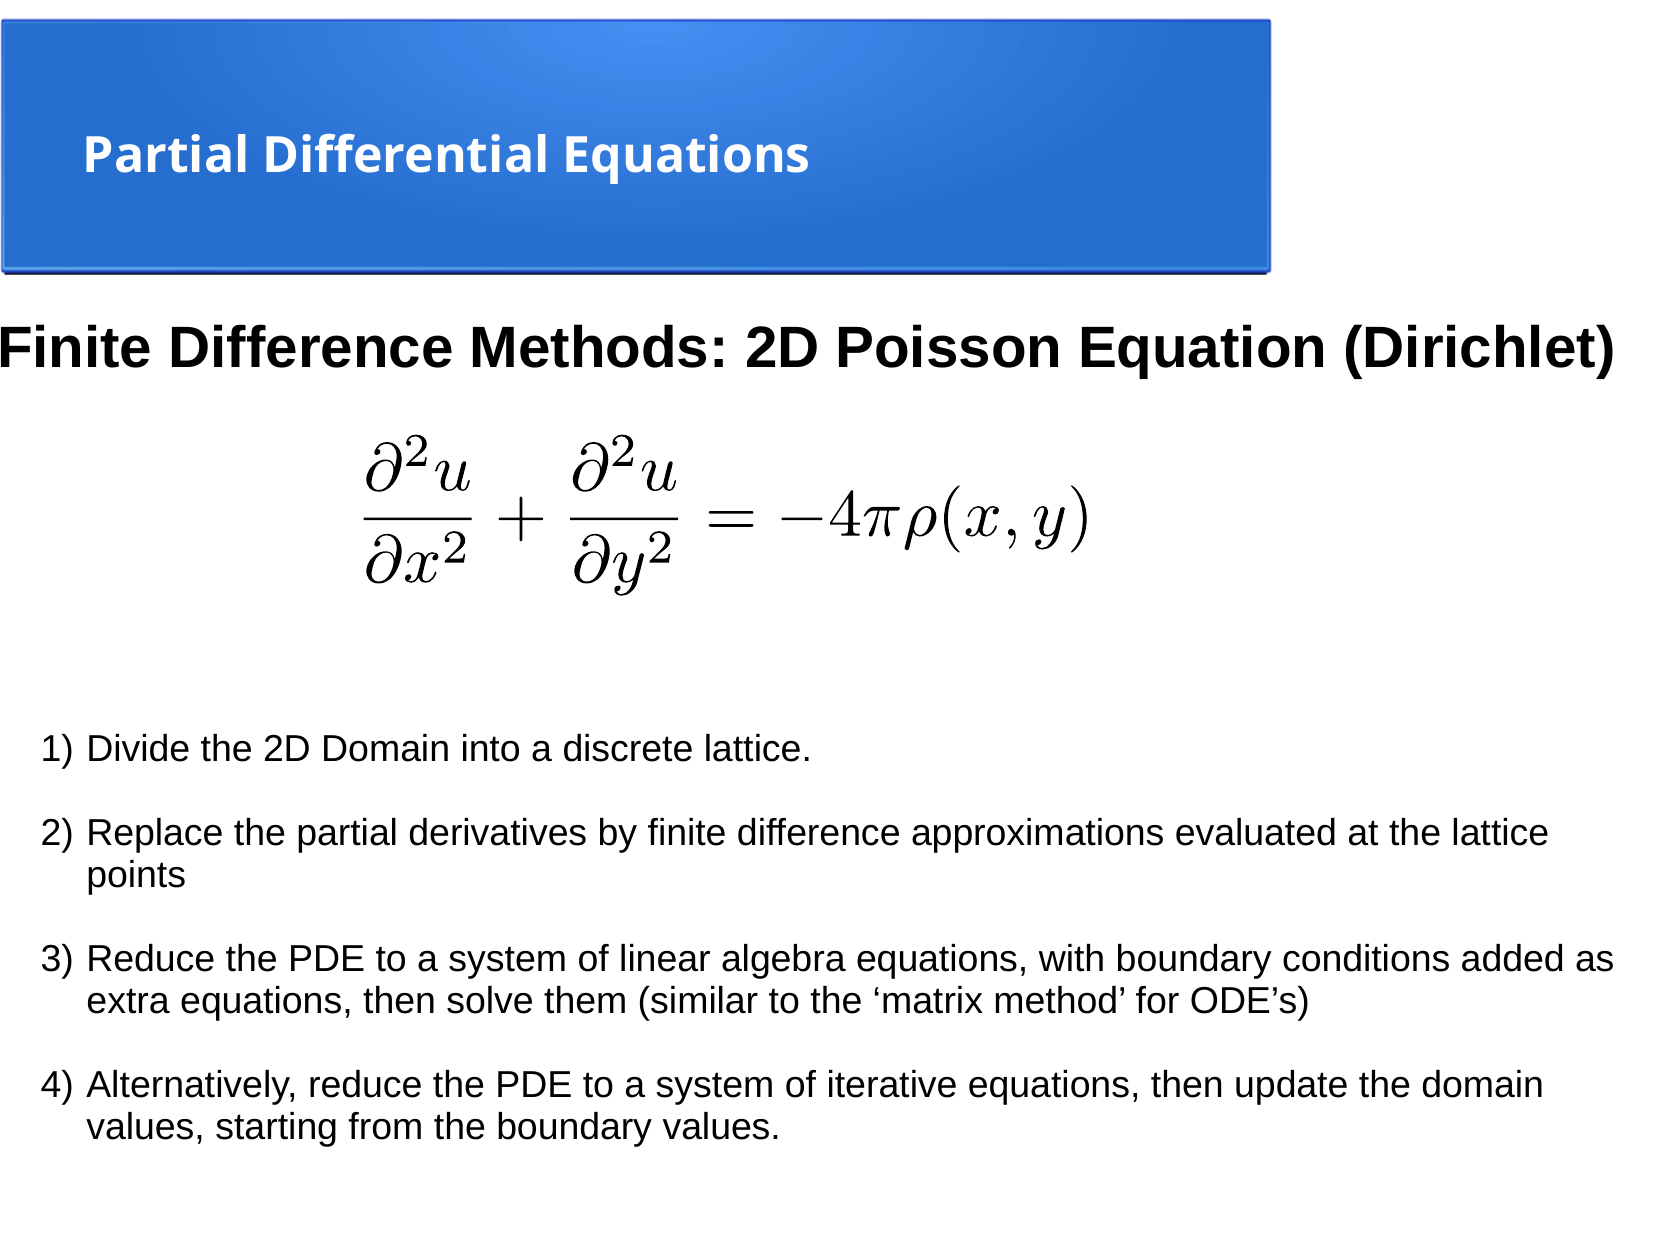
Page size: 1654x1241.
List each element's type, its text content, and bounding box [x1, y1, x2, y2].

text_box [435, 460, 470, 491]
text_box [781, 517, 823, 521]
text_box Finite Difference Methods: 2D Poisson Equation (Dirichlet) [0, 301, 1182, 736]
text_box [1007, 528, 1016, 549]
text_box [904, 506, 937, 551]
text_box [612, 552, 644, 596]
text_box [366, 533, 402, 584]
text_box [1070, 485, 1087, 553]
text_box [366, 442, 402, 492]
text_box [965, 506, 999, 537]
text_box [404, 552, 439, 583]
text_box [363, 517, 472, 521]
text_box [570, 517, 679, 521]
text_box [574, 533, 610, 584]
text_box [863, 506, 901, 537]
picture [0, 17, 1275, 281]
text_box Partial Differential Equations [82, 49, 1570, 256]
text_box [572, 442, 609, 492]
text_box [498, 496, 544, 542]
text_box [641, 460, 677, 491]
text_box [444, 531, 466, 563]
text_box [612, 434, 634, 466]
text_box [406, 434, 427, 466]
text_box [649, 531, 671, 563]
text_box [1033, 506, 1065, 550]
text_box [944, 485, 960, 553]
text_box [830, 490, 860, 536]
text_box Divide the 2D Domain into a discrete lattice. Replace the partial derivatives by finite difference approximations evaluated at the lattice points Reduce the PDE to a system of linear algebra equations, with boundary conditions added as extra equations, then solve them (similar to the ‘matrix method’ for ODE’s) Alternatively, reduce the PDE to a system of iterative equations, then update the domain values, starting from the boundary values. [25, 719, 1635, 1155]
